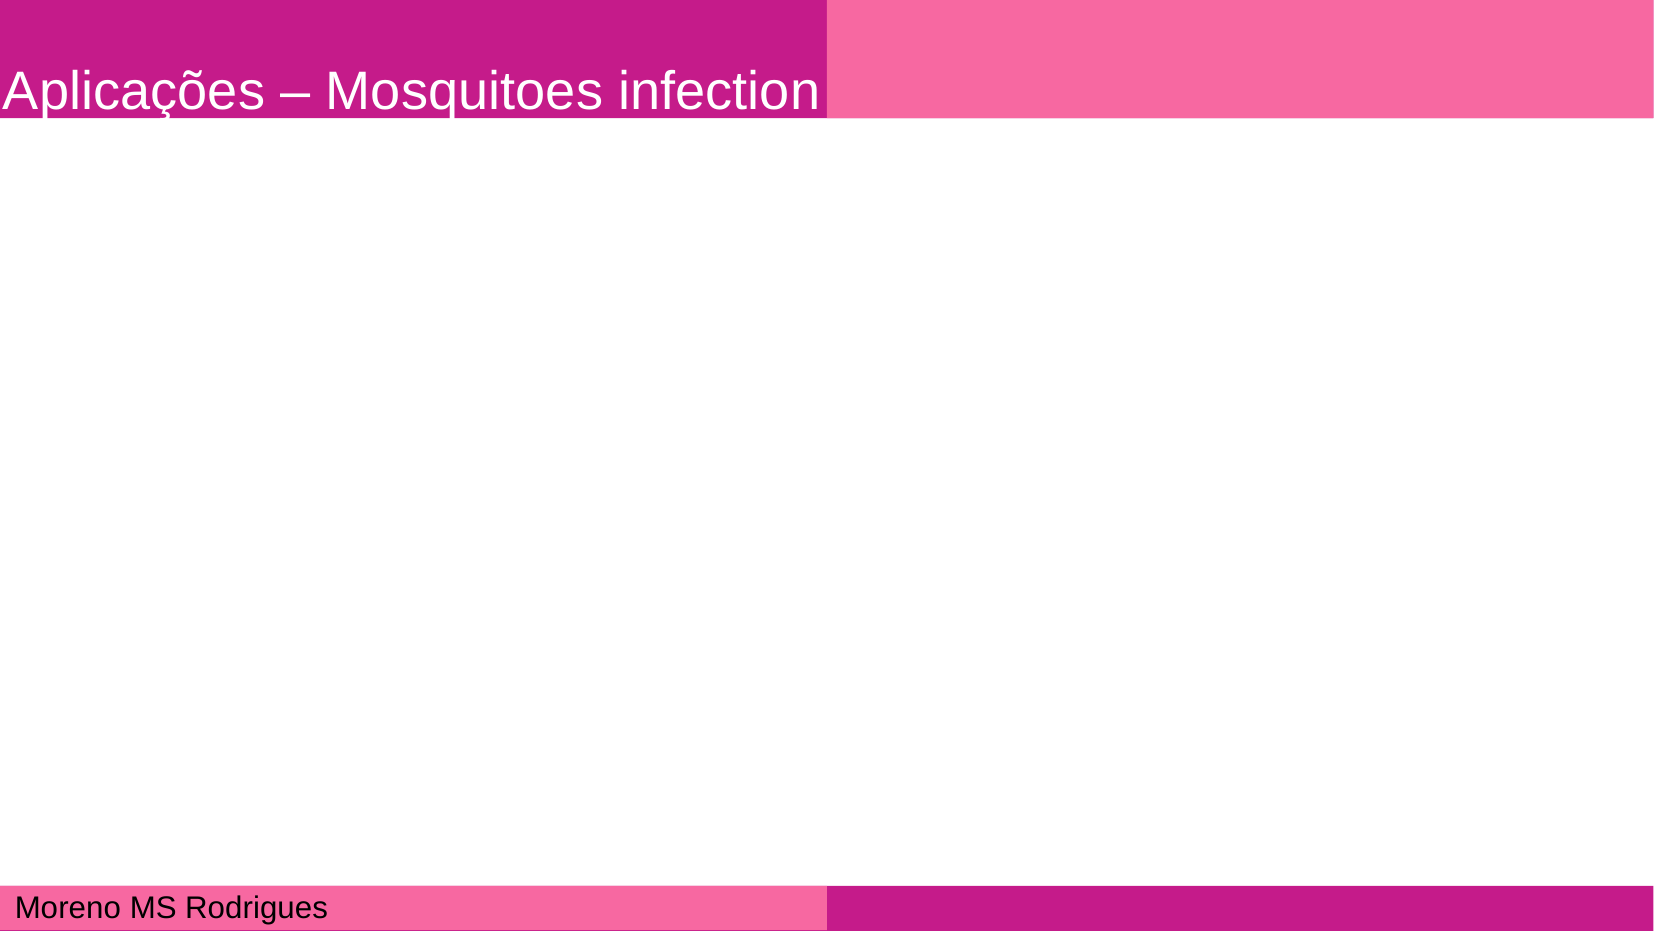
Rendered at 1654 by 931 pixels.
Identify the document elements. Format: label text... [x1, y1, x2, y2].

text_box [404, 885, 1654, 931]
text_box Aplicações – Mosquitoes infection [0, 53, 886, 190]
text_box Moreno MS Rodrigues [0, 882, 404, 931]
text_box [0, 0, 1654, 119]
